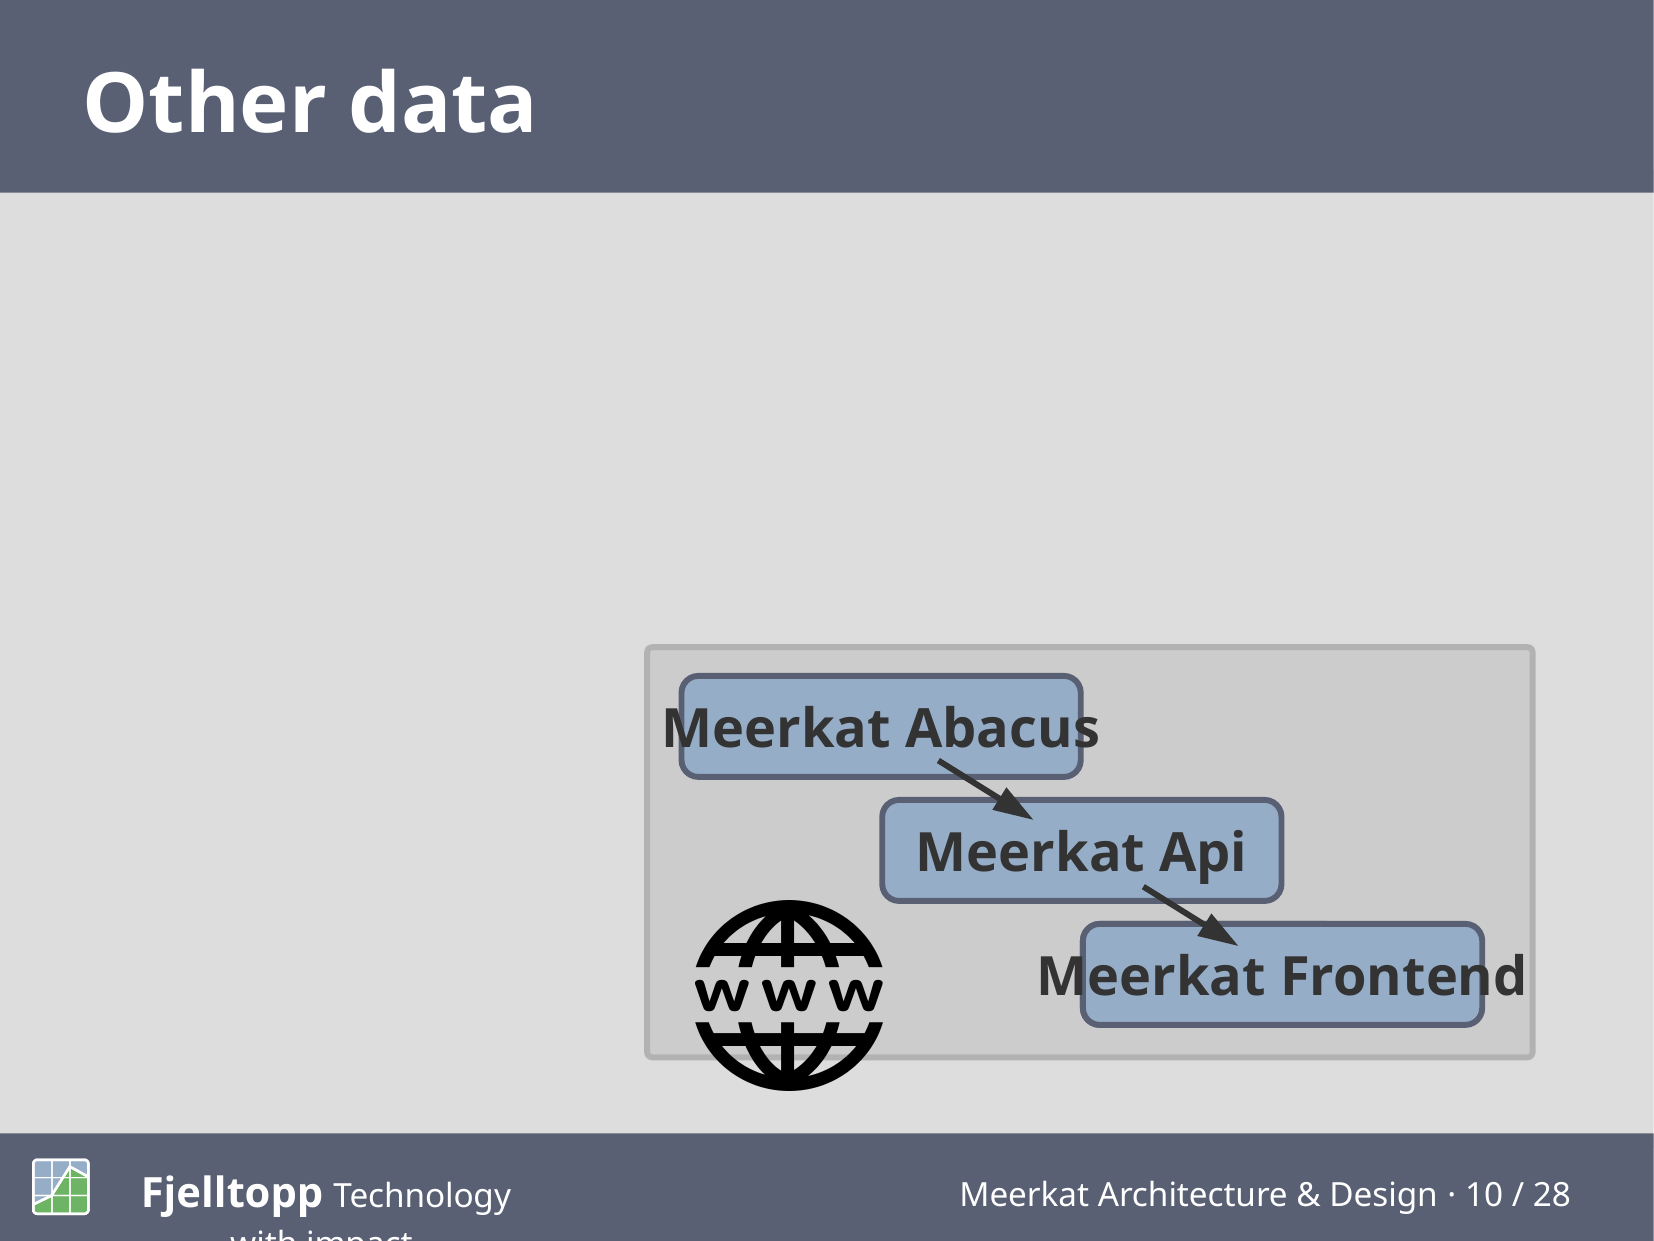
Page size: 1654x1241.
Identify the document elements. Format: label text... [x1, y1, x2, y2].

title Other data [82, 0, 1423, 205]
picture [695, 900, 883, 1091]
text_box Meerkat Api [882, 799, 1282, 901]
text_box [647, 647, 1533, 1058]
text_box Meerkat Frontend [1082, 923, 1483, 1025]
text_box Meerkat Abacus [681, 675, 1081, 777]
